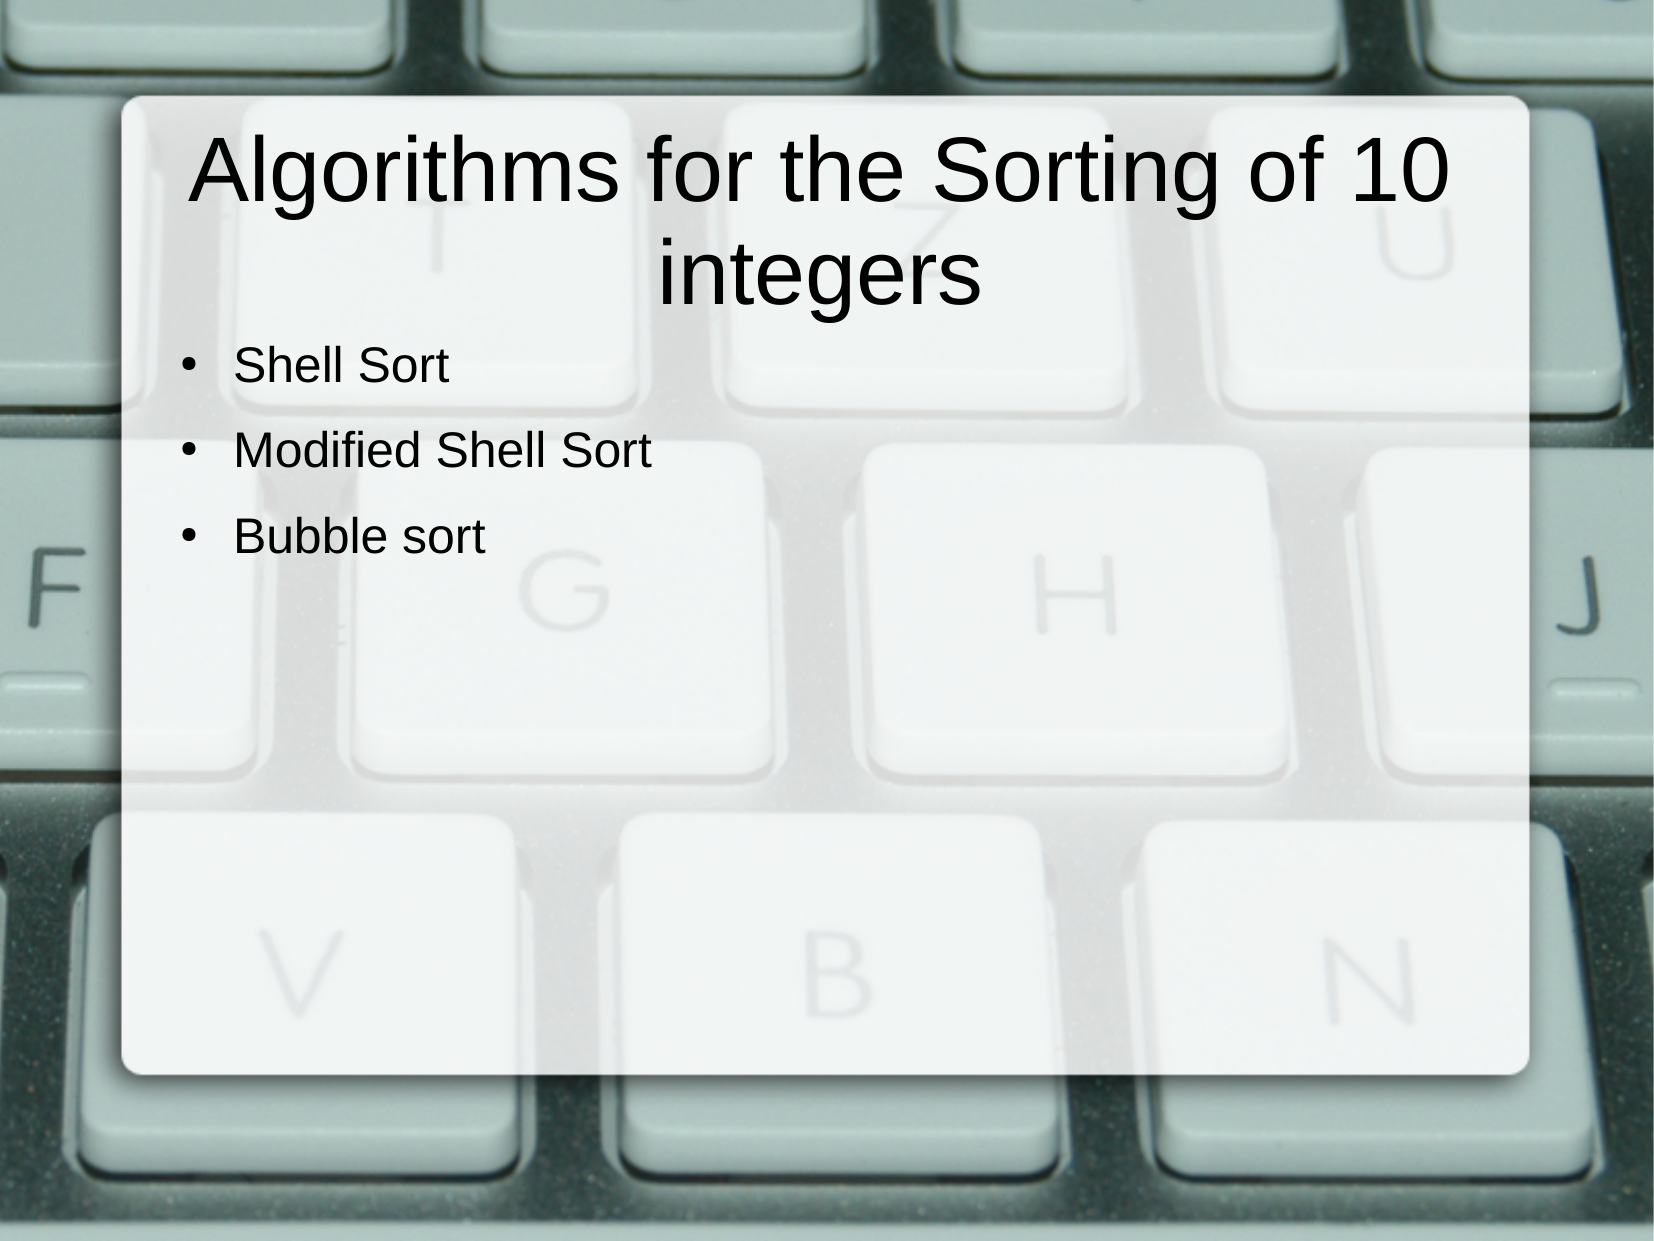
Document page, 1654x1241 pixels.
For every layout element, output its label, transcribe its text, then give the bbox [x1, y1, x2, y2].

list Shell Sort Modified Shell Sort Bubble sort [162, 337, 1501, 905]
picture [0, 0, 1654, 1241]
title Algorithms for the Sorting of 10 integers [135, 118, 1506, 324]
